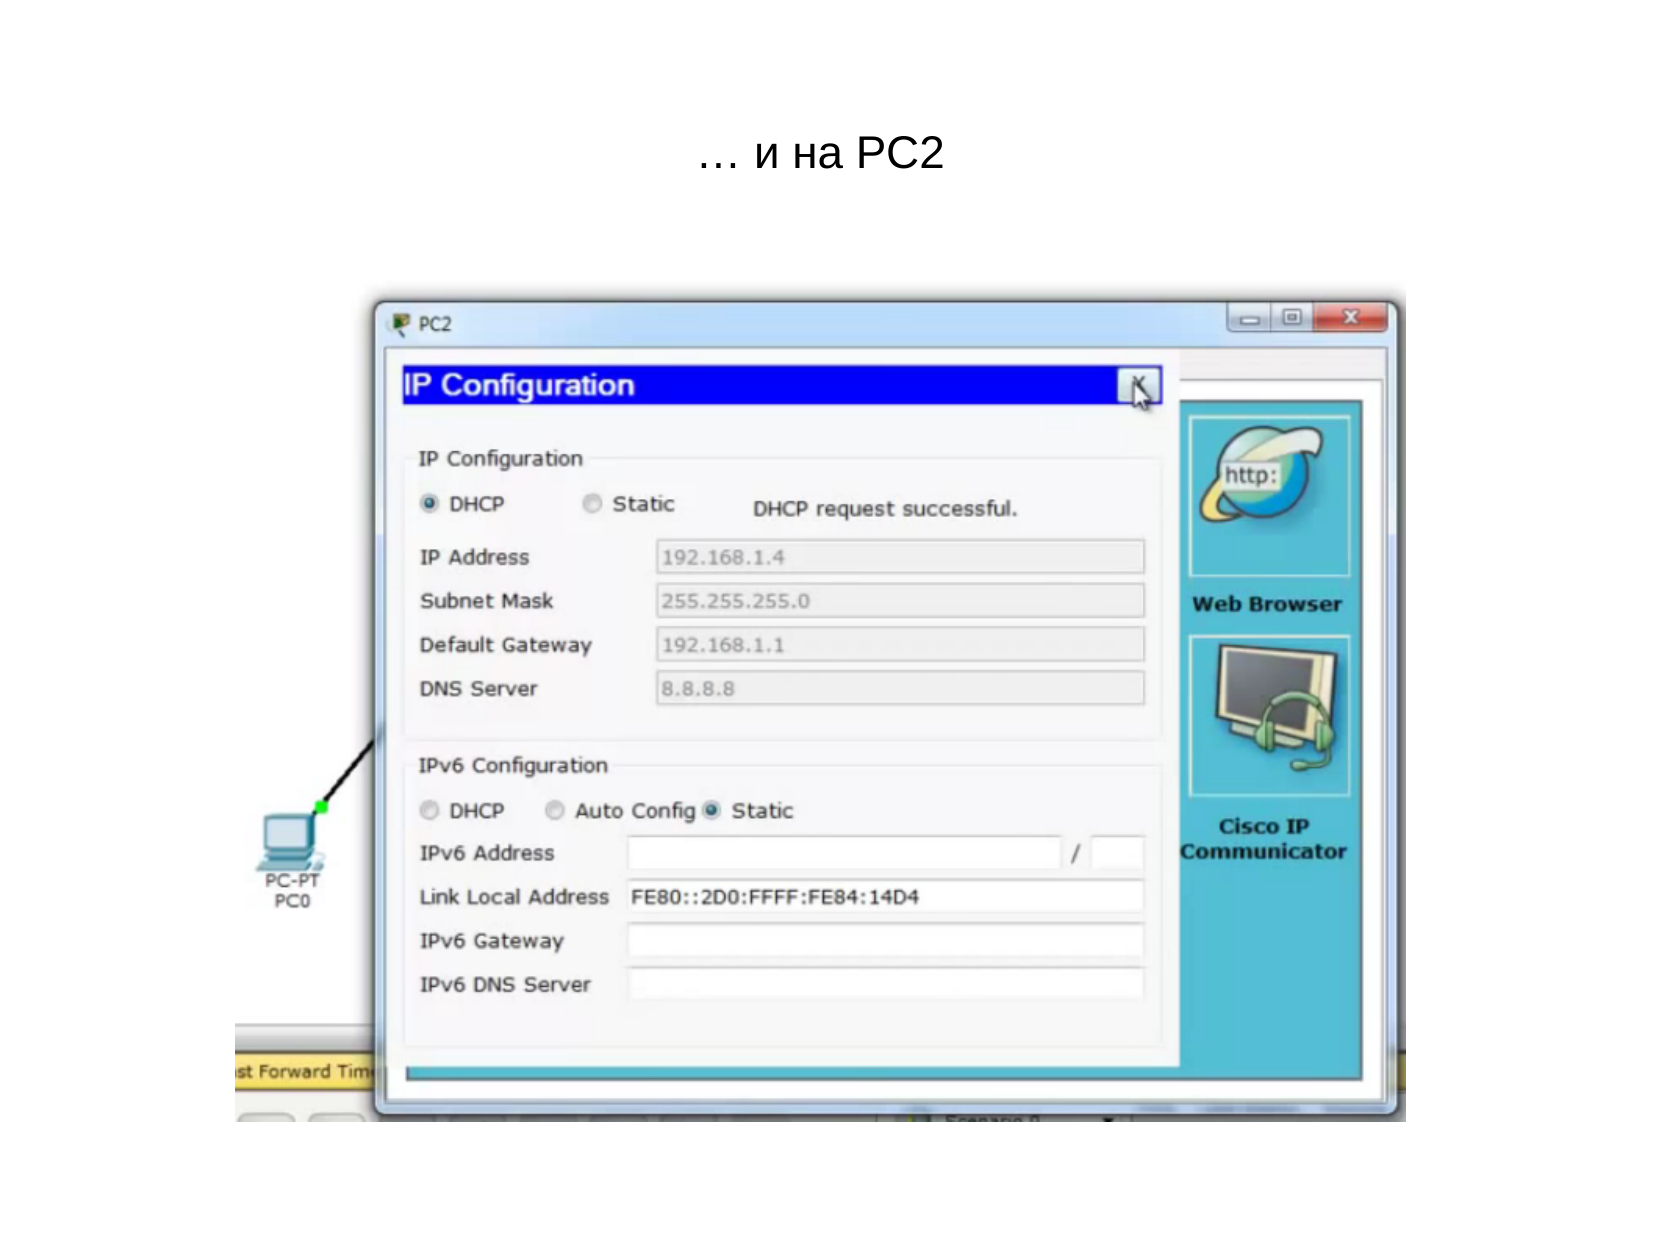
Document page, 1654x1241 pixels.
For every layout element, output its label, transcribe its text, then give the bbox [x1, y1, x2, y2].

title … и на PC2 [82, 49, 1571, 257]
picture [235, 273, 1406, 1123]
